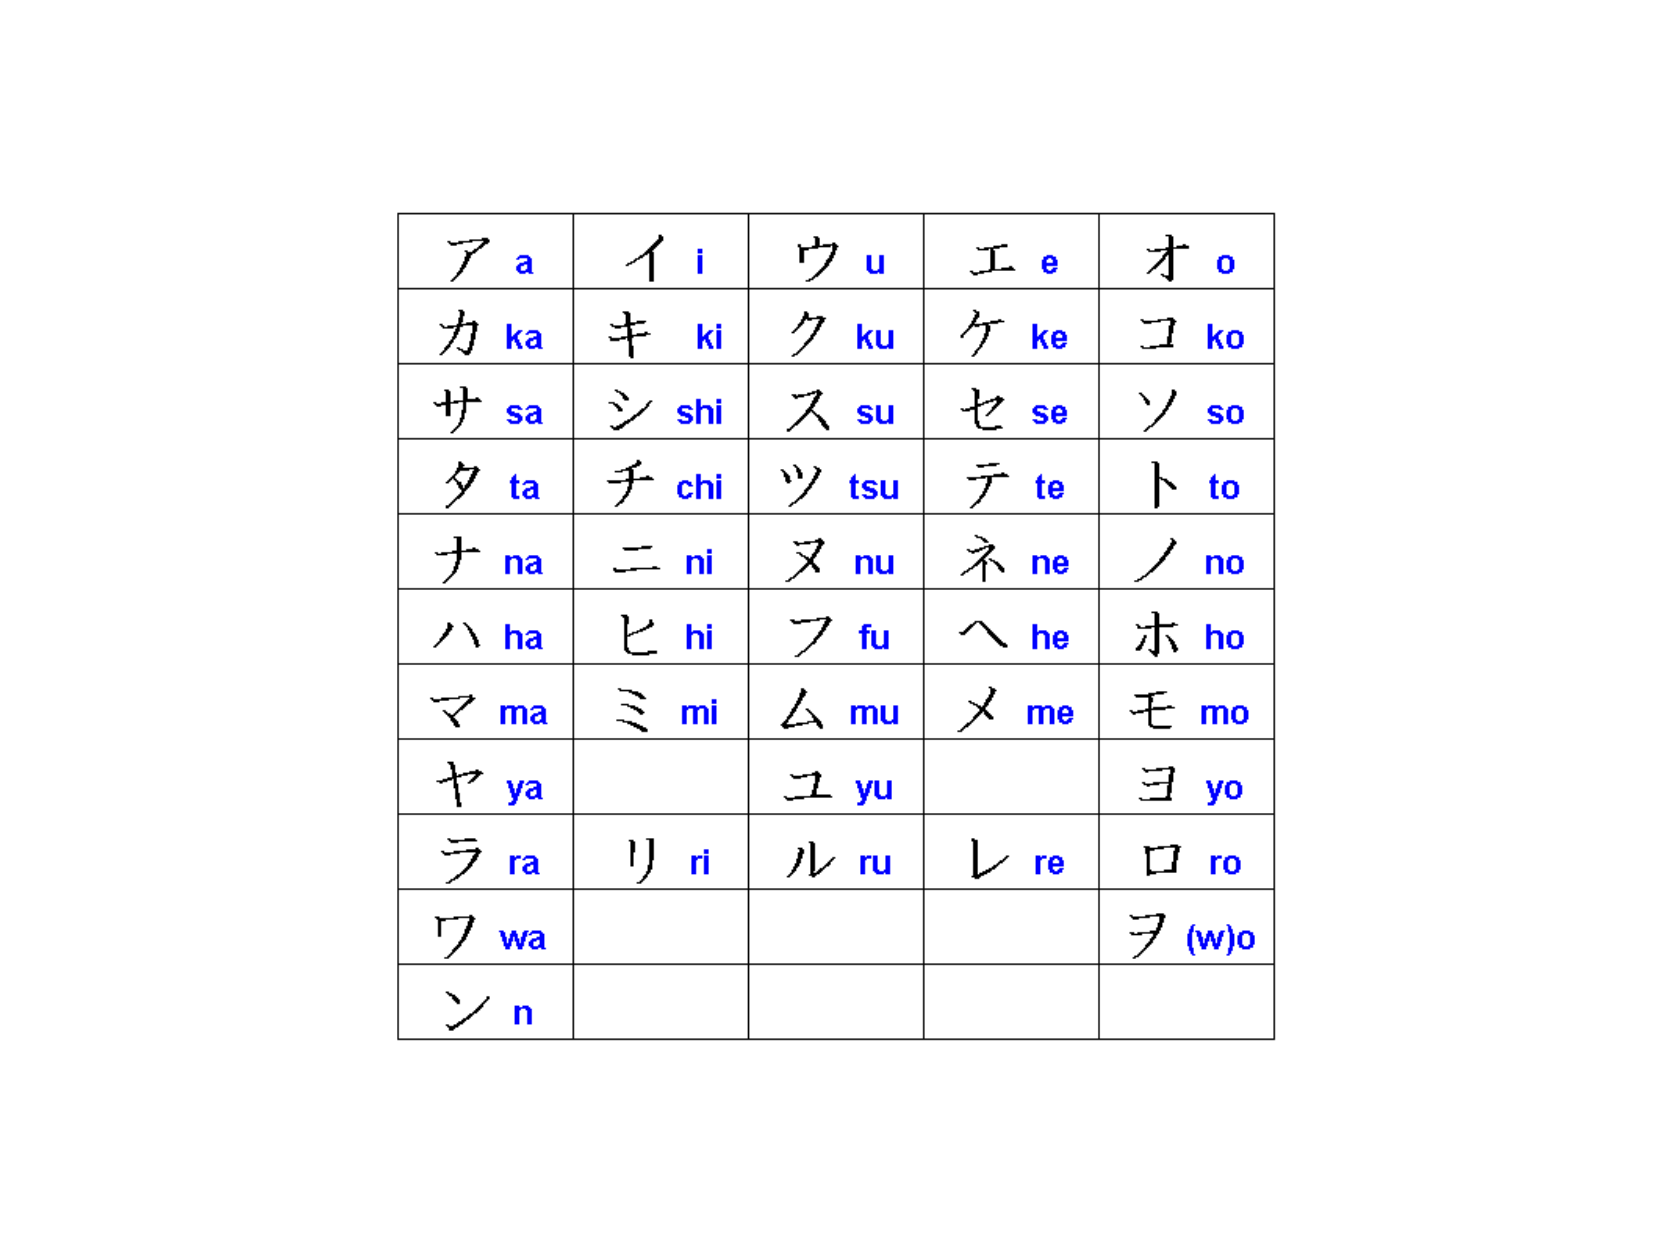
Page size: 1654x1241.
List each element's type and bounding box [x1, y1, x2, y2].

picture [396, 210, 1280, 1045]
